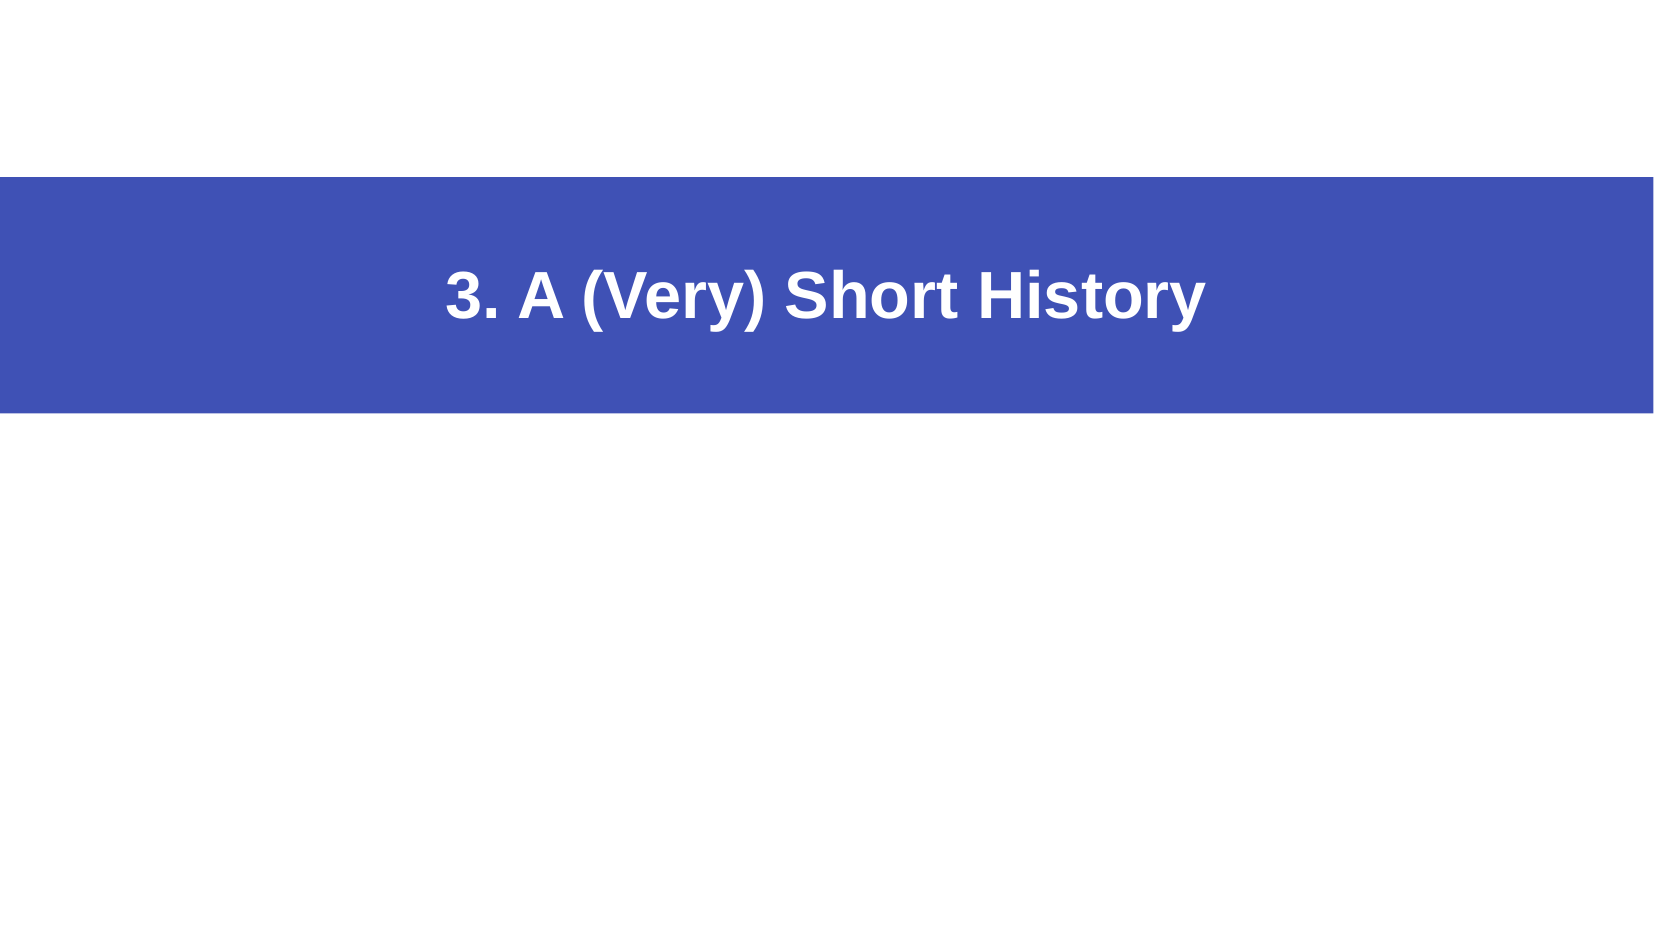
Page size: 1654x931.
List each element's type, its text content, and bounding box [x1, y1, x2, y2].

title 3. A (Very) Short History [0, 177, 1654, 414]
